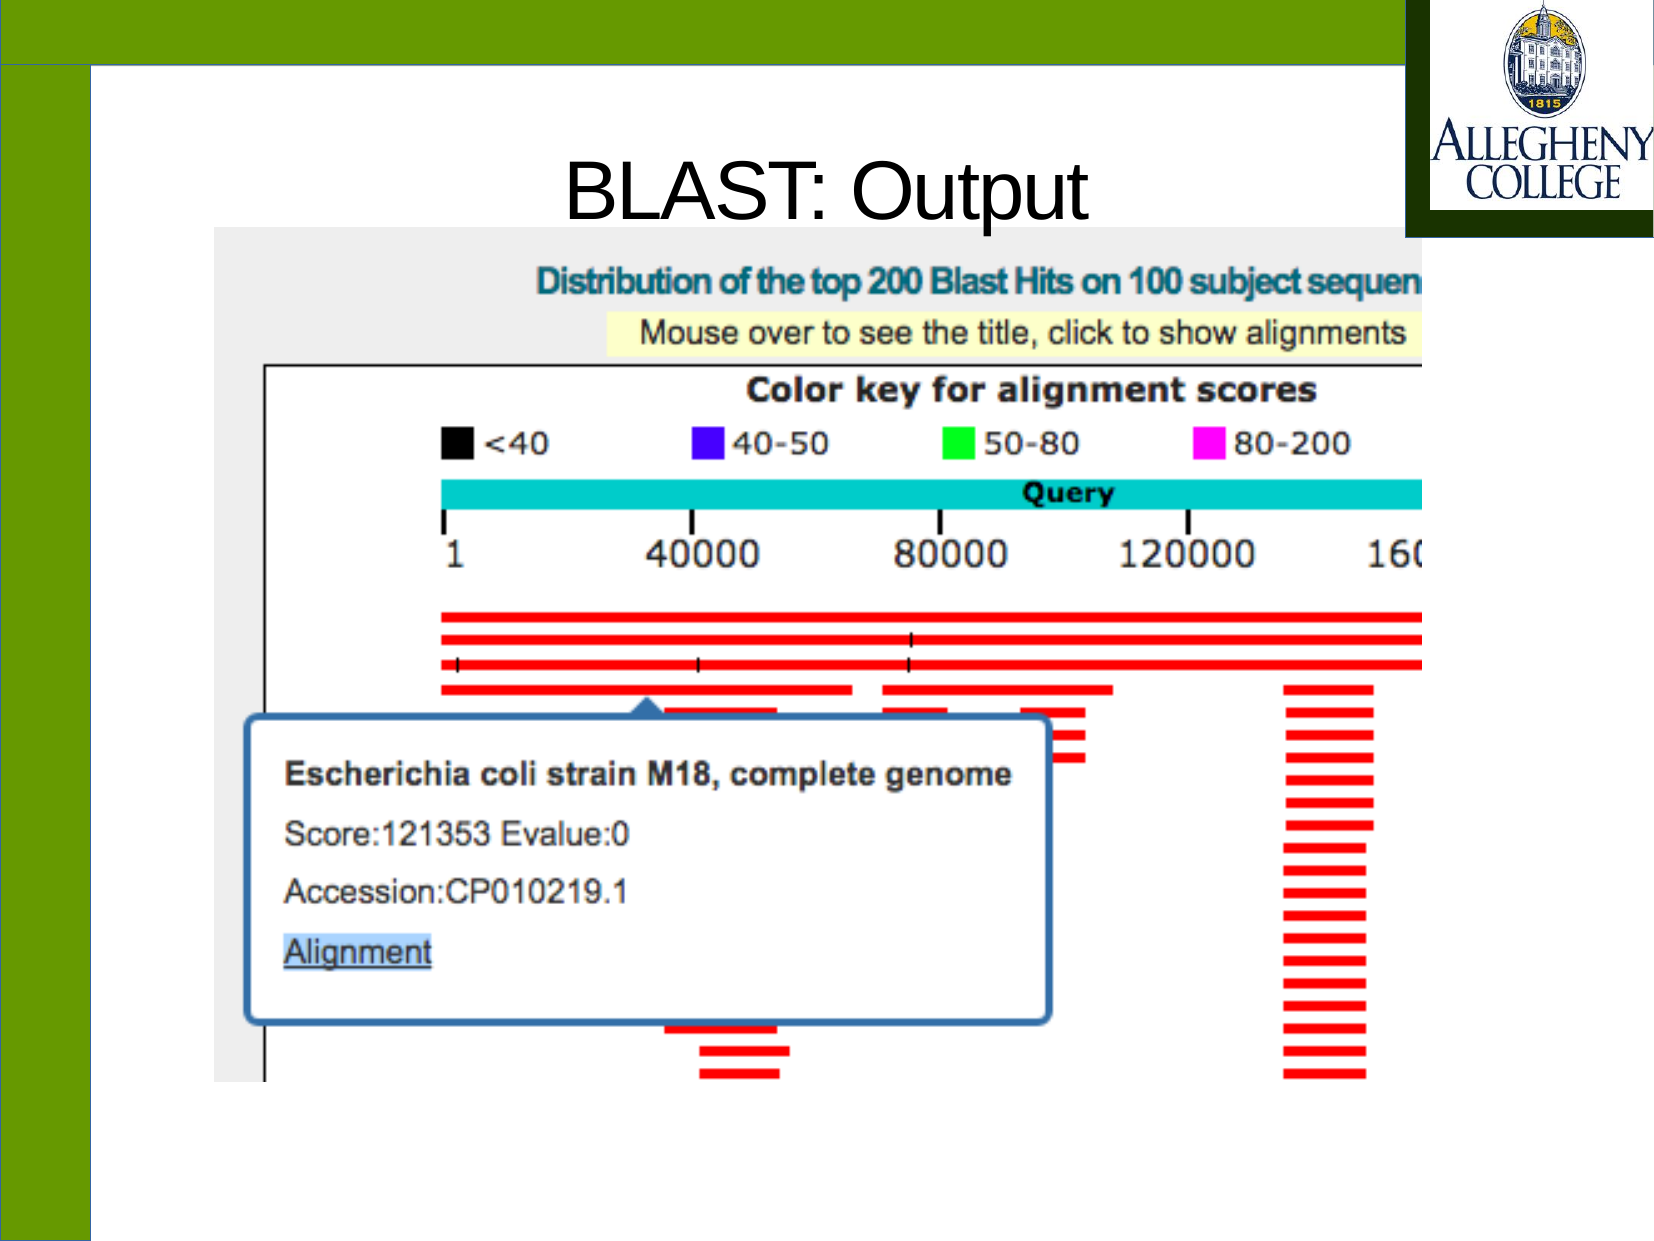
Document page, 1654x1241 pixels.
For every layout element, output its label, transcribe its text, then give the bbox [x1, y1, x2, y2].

text_box [0, 0, 1654, 1241]
title BLAST: Output [91, 96, 1571, 276]
picture [1430, 0, 1654, 210]
picture [214, 276, 1422, 1082]
